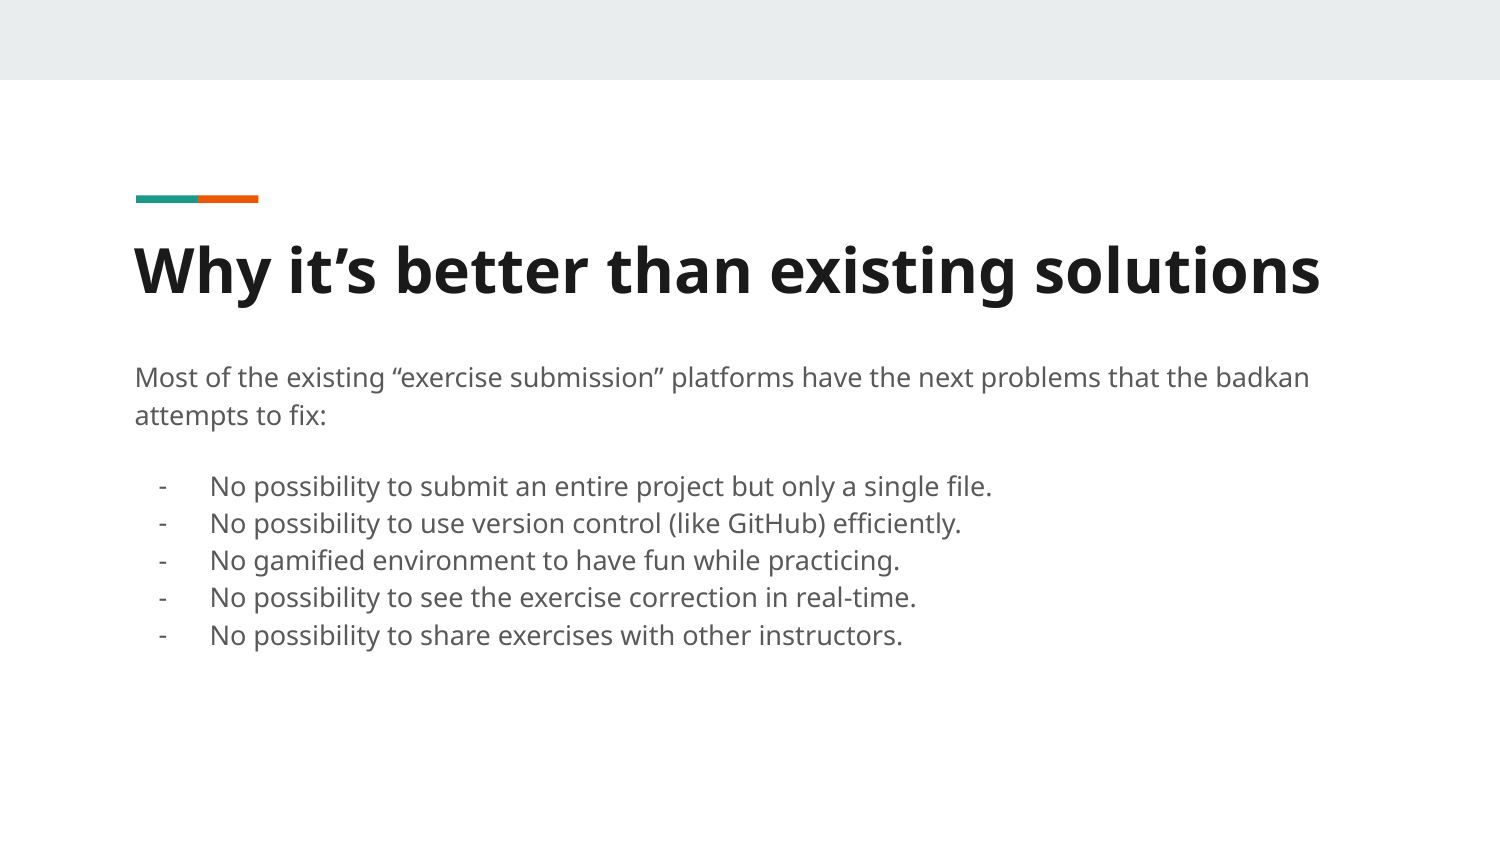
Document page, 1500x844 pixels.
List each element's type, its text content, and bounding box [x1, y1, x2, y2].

title Why it’s better than existing solutions [119, 216, 1381, 305]
list Most of the existing “exercise submission” platforms have the next problems that the badkan attempts to fix: No possibility to submit an entire project but only a single file. No possibility to use version control (like GitHub) efficiently. No gamified environment to have fun while practicing. No possibility to see the exercise correction in real-time. No possibility to share exercises with other instructors. [119, 341, 1381, 712]
